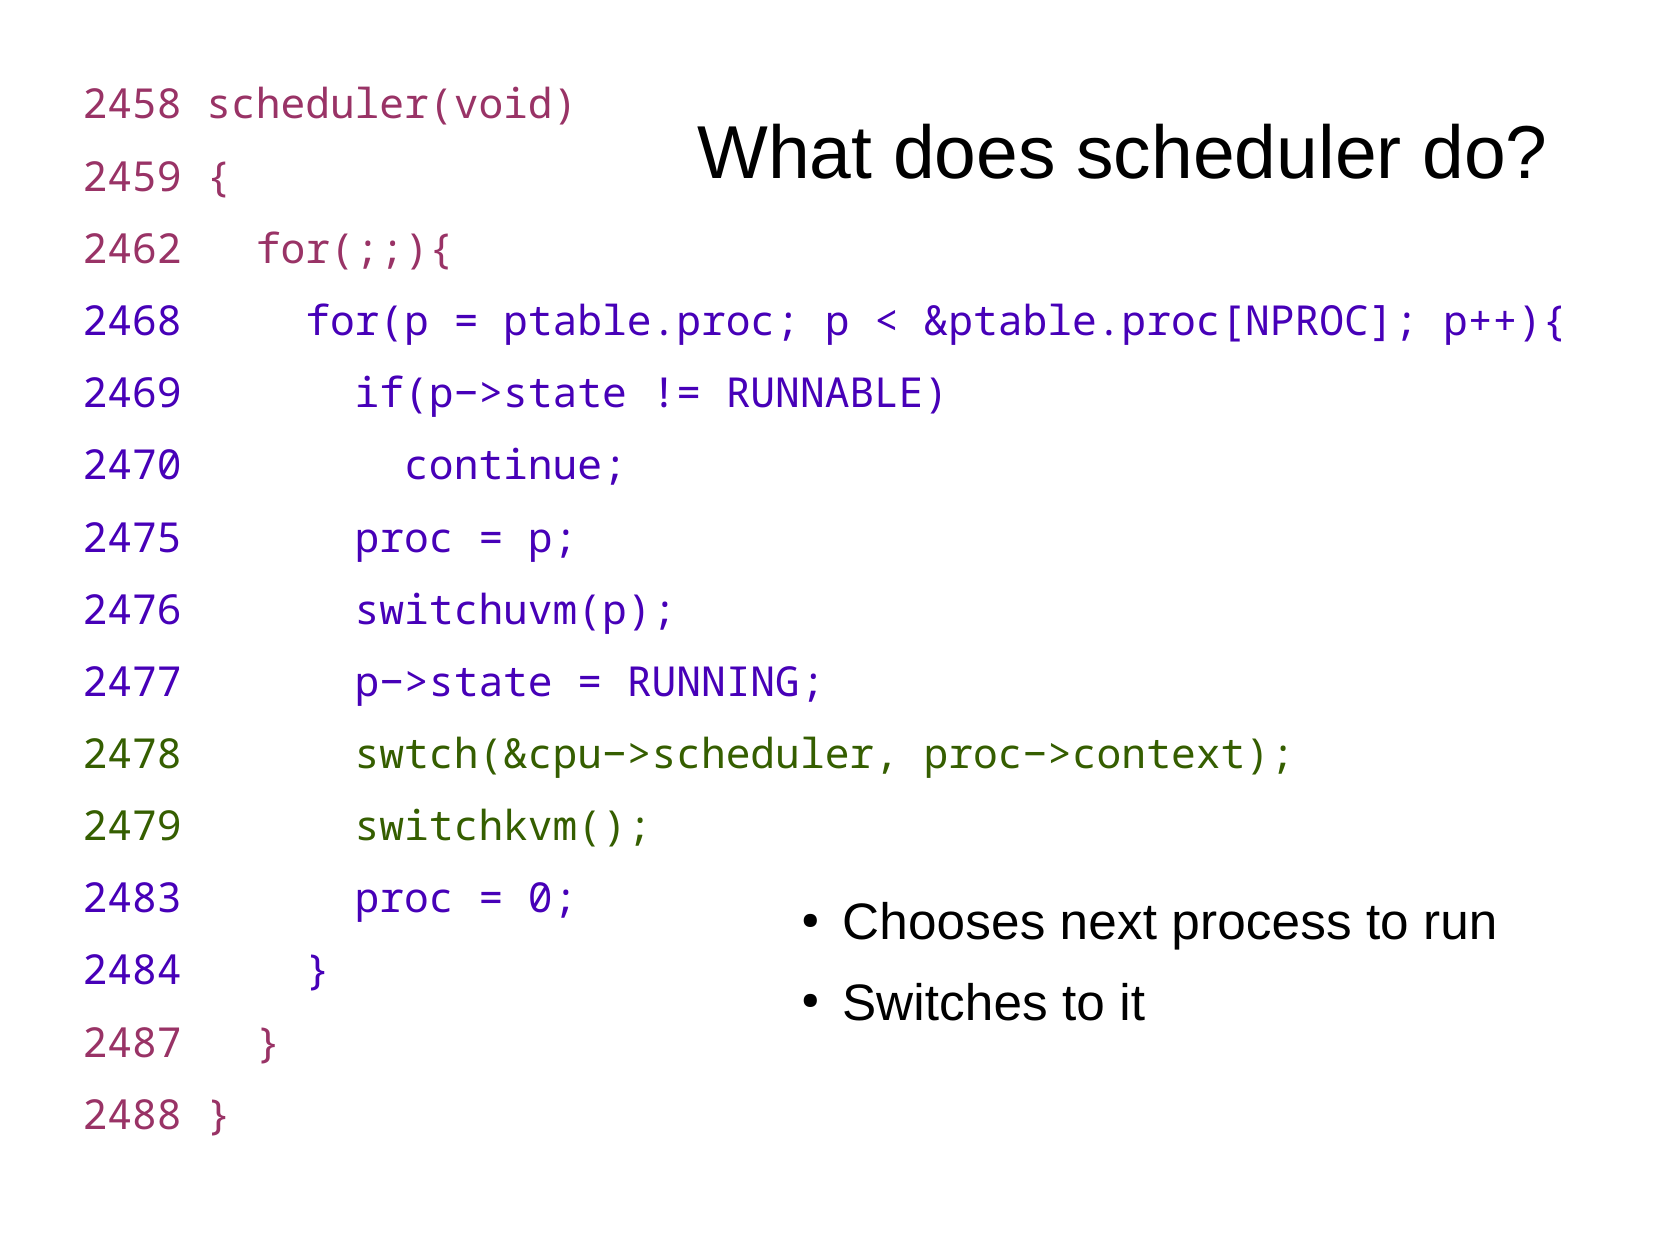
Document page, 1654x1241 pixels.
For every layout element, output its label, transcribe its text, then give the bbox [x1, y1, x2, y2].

list Chooses next process to run Switches to it [787, 893, 1501, 1088]
title What does scheduler do? [675, 49, 1571, 257]
list 2458 scheduler(void) 2459 { 2462 for(;;){ 2468 for(p = ptable.proc; p < &ptable.proc[NPROC]; p++){ 2469 if(p−>state != RUNNABLE) 2470 continue; 2475 proc = p; 2476 switchuvm(p); 2477 p−>state = RUNNING; 2478 swtch(&cpu−>scheduler, proc−>context); 2479 switchkvm(); 2483 proc = 0; 2484 } 2487 } 2488 } [82, 75, 1571, 1163]
